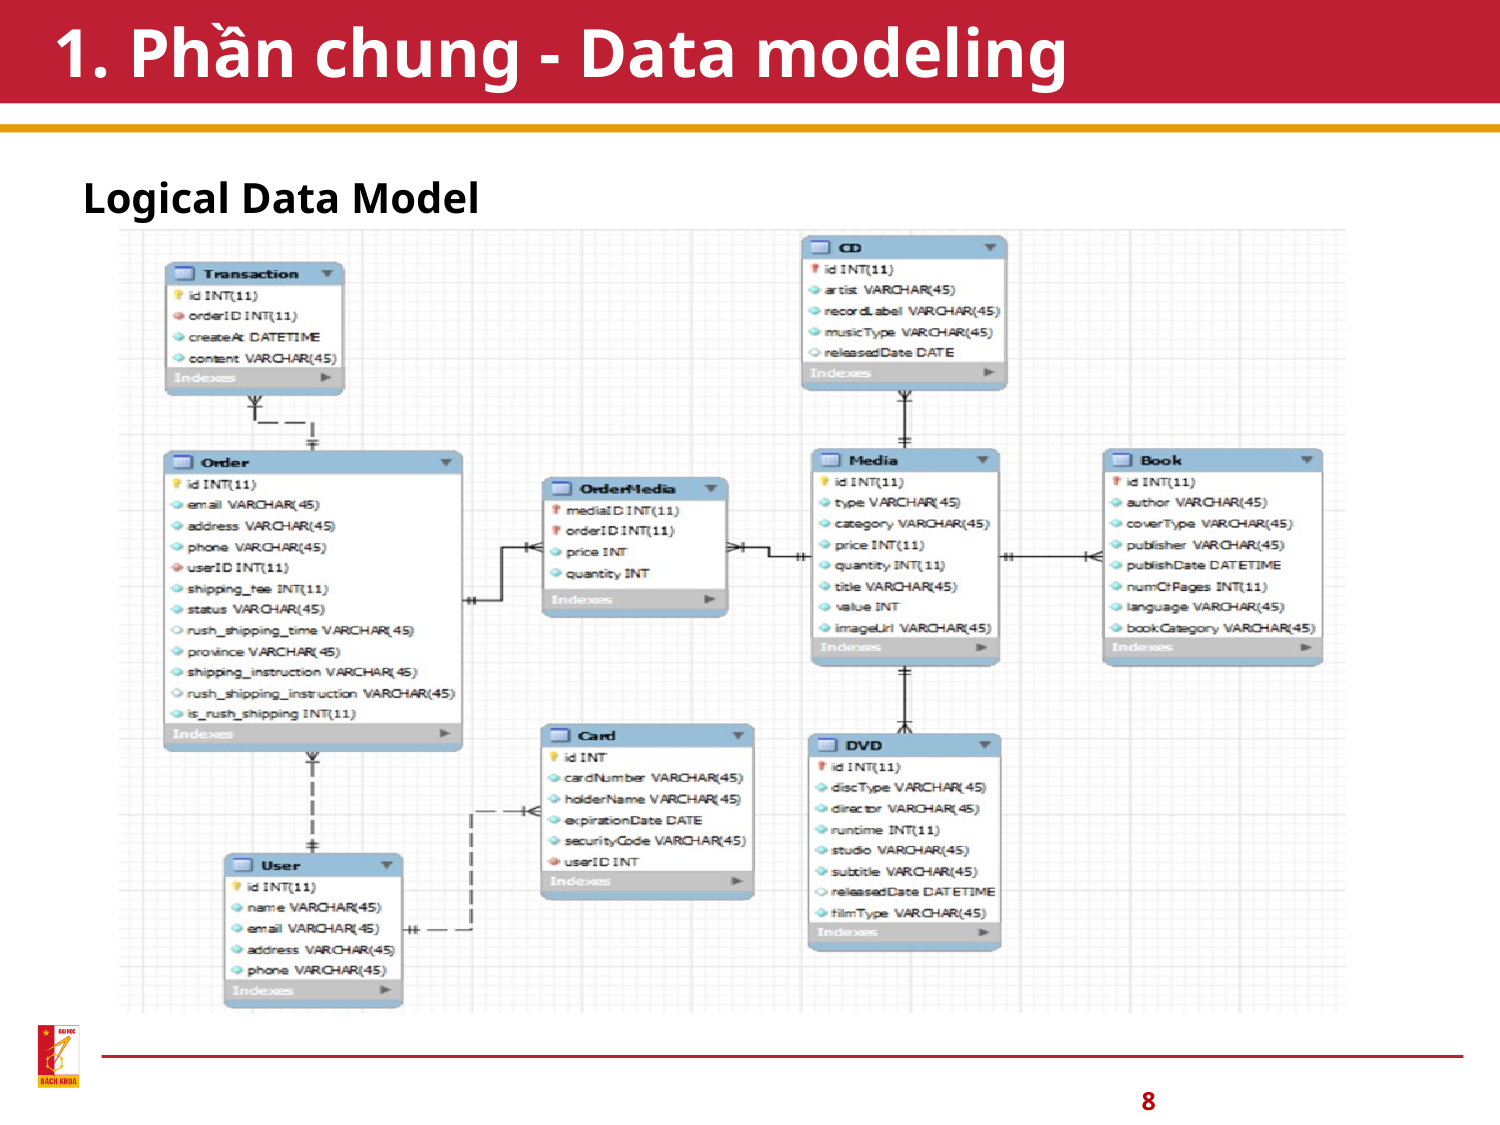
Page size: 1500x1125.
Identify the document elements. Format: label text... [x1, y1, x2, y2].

text_box Logical Data Model [67, 164, 461, 230]
picture [119, 229, 1346, 1013]
text_box [1126, 1078, 1465, 1125]
title 1. Phần chung - Data modeling [38, 12, 1462, 87]
